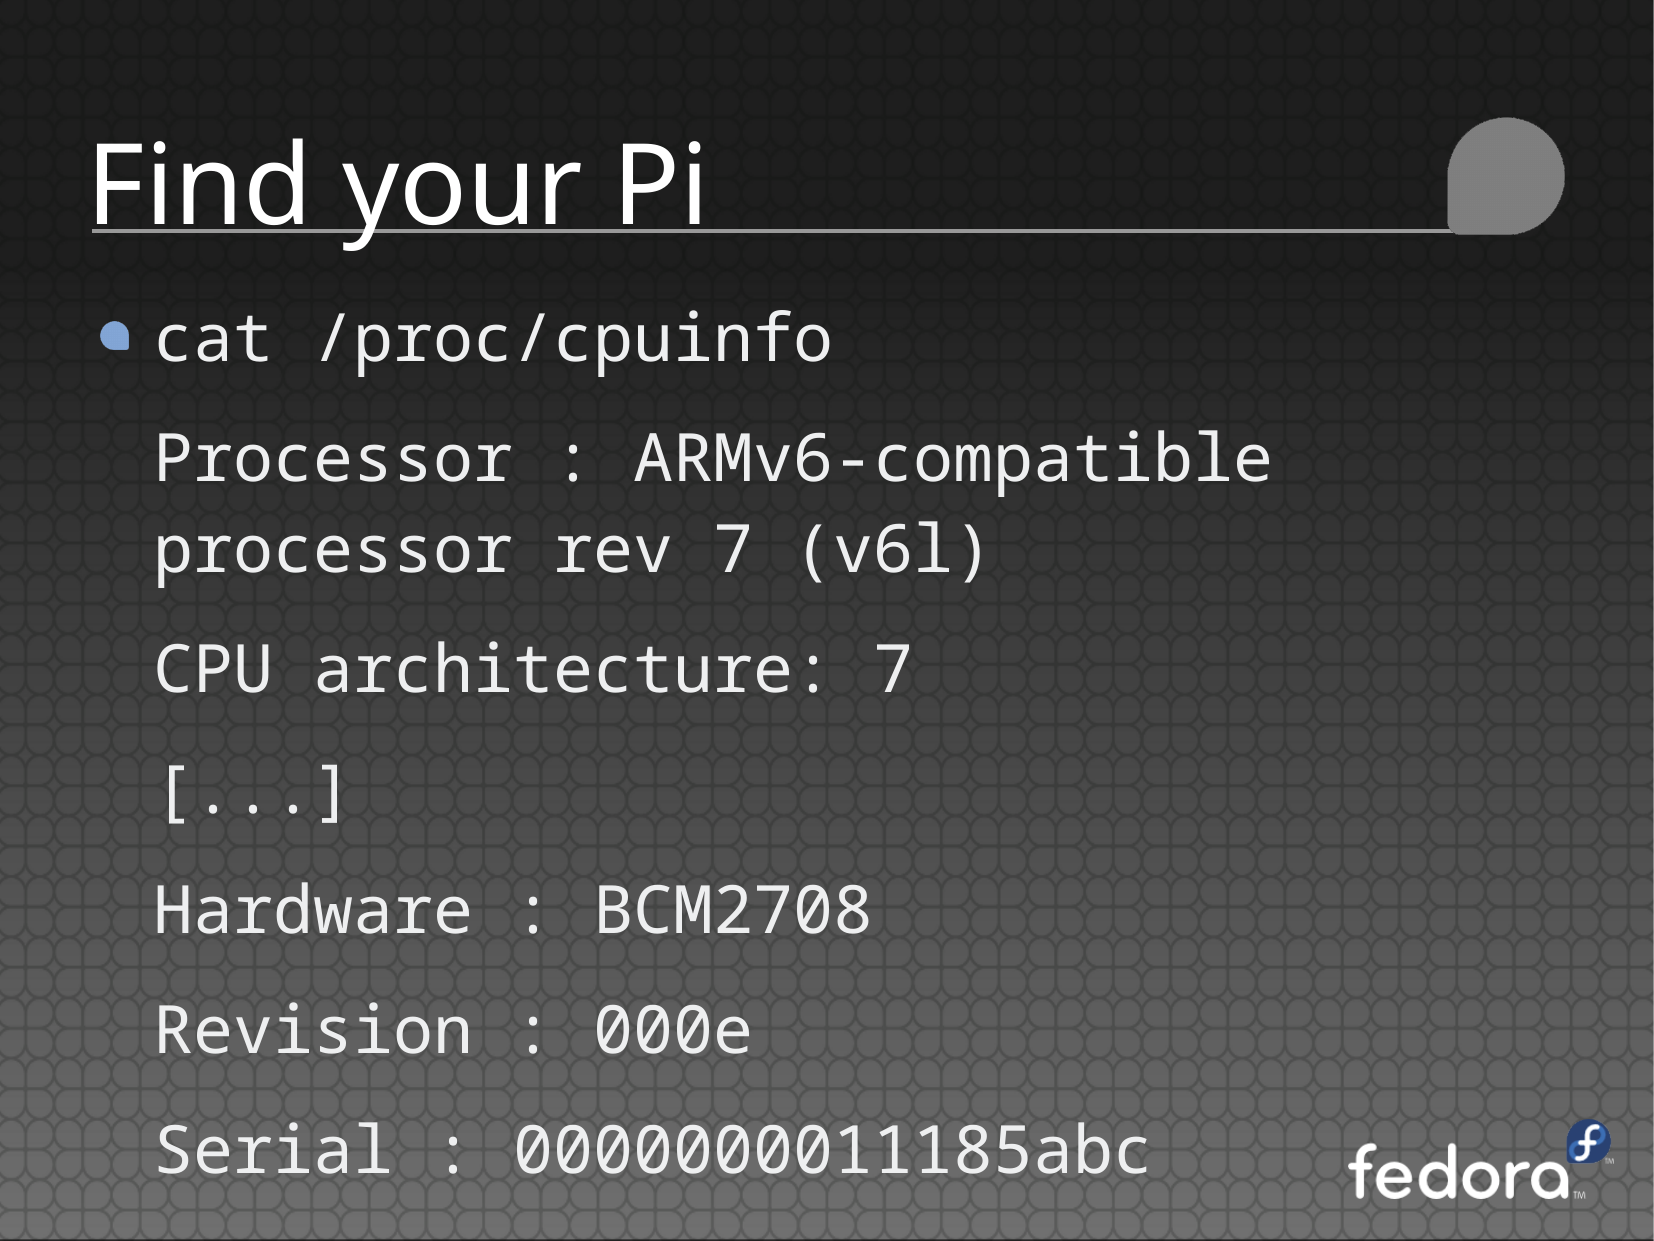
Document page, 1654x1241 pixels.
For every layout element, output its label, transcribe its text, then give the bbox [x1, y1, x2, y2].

picture [0, 0, 1654, 1241]
list cat /proc/cpuinfo Processor : ARMv6-compatible processor rev 7 (v6l) CPU architecture: 7 [...] Hardware : BCM2708 Revision : 000e Serial : 0000000011185abc [82, 290, 1571, 1200]
title Find your Pi [86, 112, 1576, 249]
